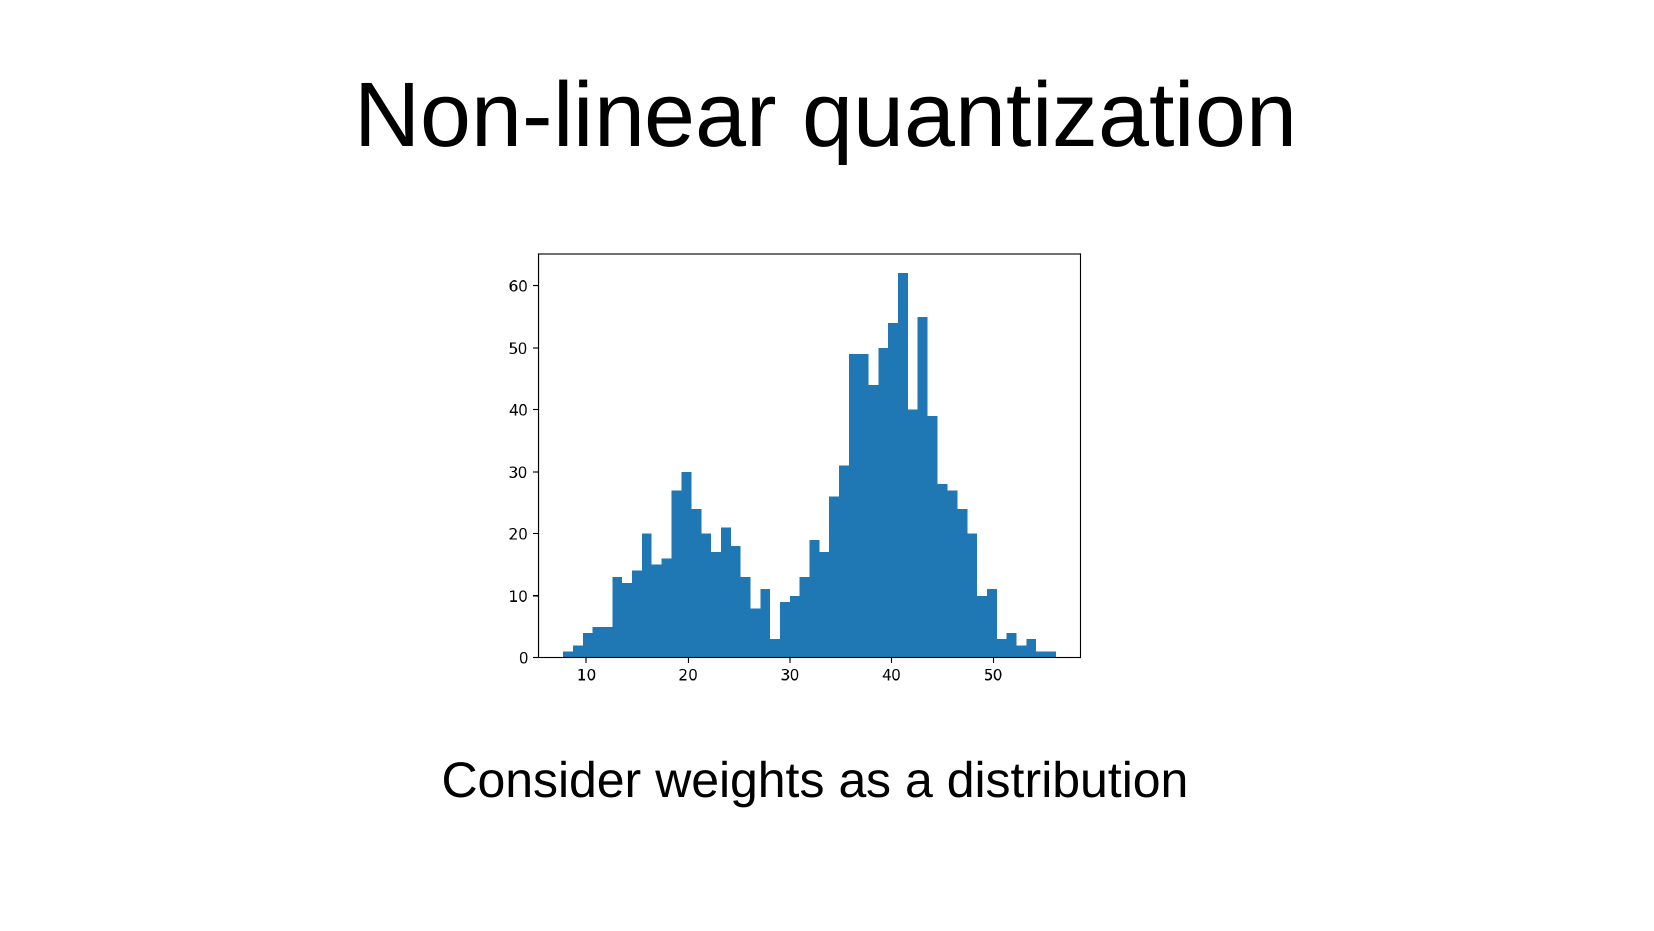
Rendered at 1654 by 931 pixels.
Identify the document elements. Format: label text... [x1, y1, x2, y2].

subtitle Consider weights as a distribution [419, 743, 1211, 817]
picture [451, 191, 1150, 715]
title Non-linear quantization [82, 37, 1571, 193]
